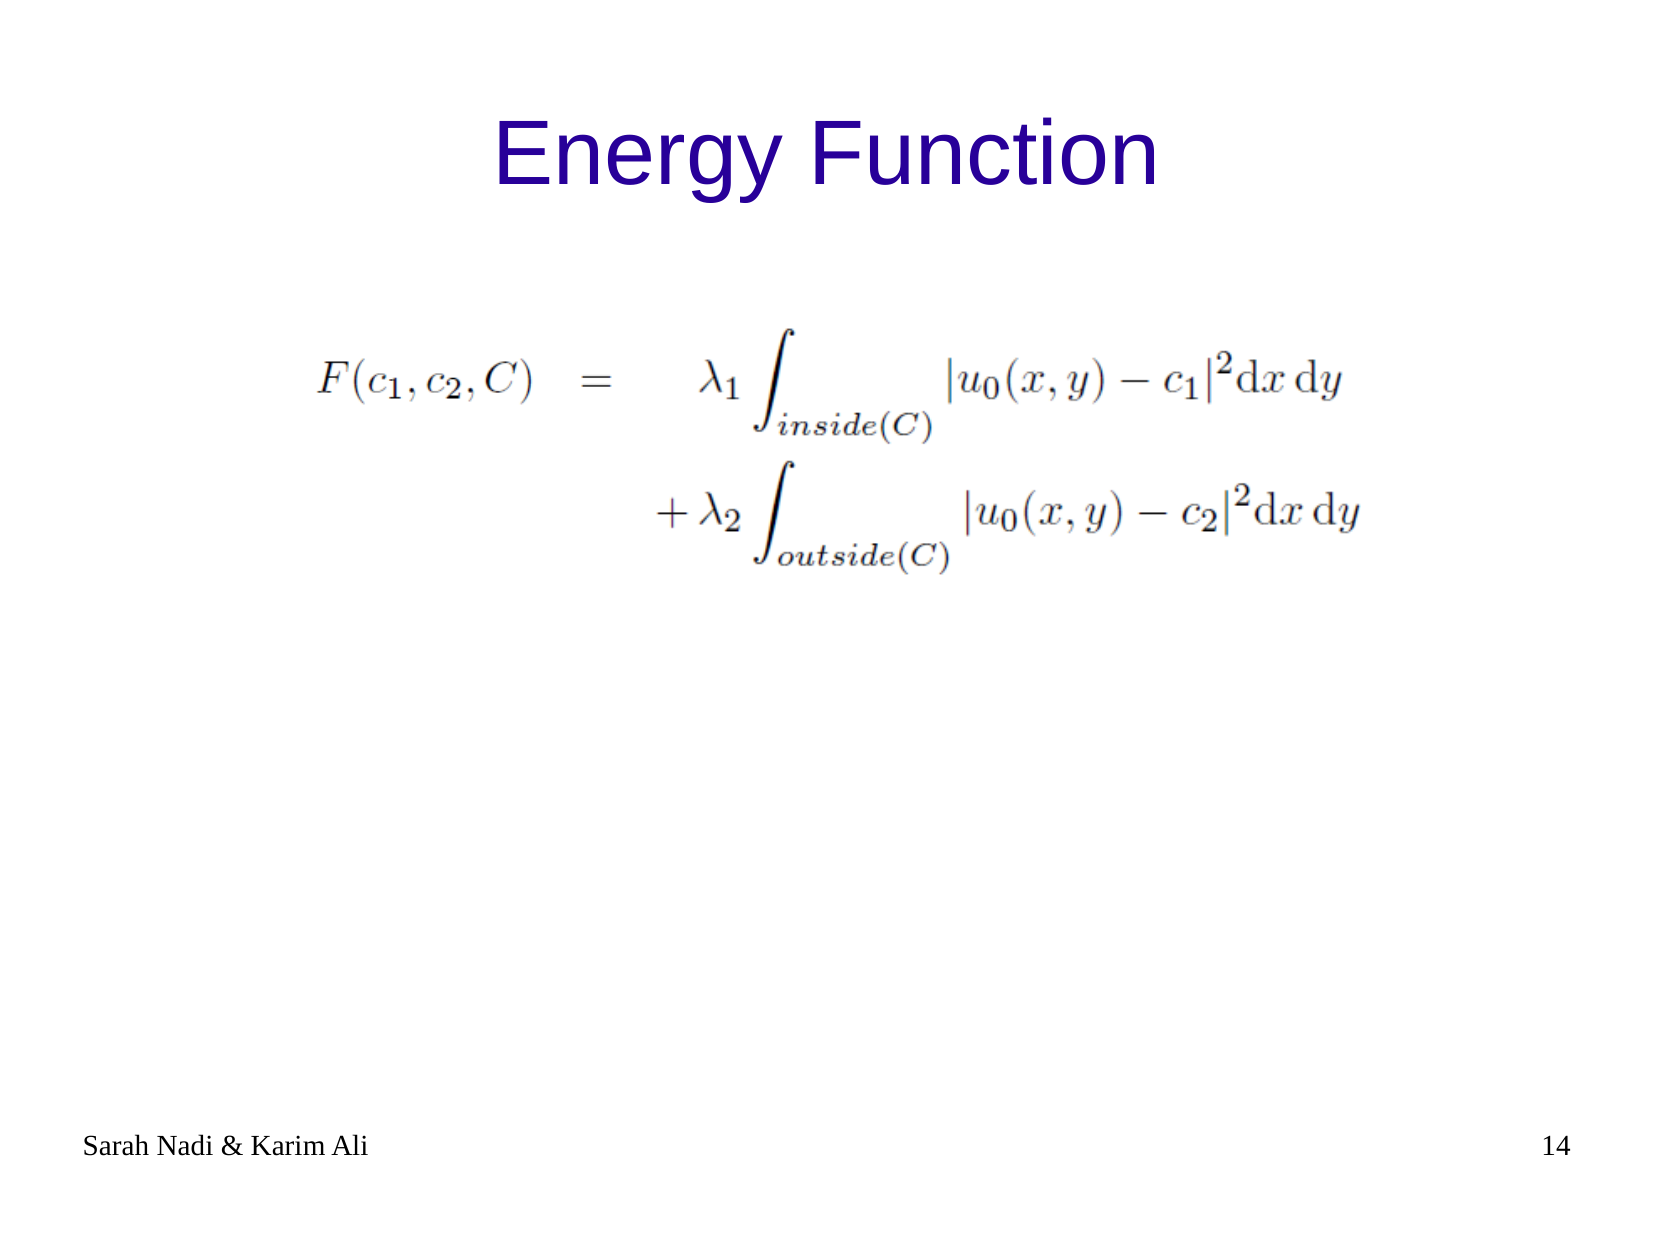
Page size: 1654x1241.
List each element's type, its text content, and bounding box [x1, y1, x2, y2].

text_box [614, 324, 1418, 739]
title Energy Function [82, 56, 1571, 250]
picture [655, 317, 1371, 585]
picture [310, 344, 1344, 745]
